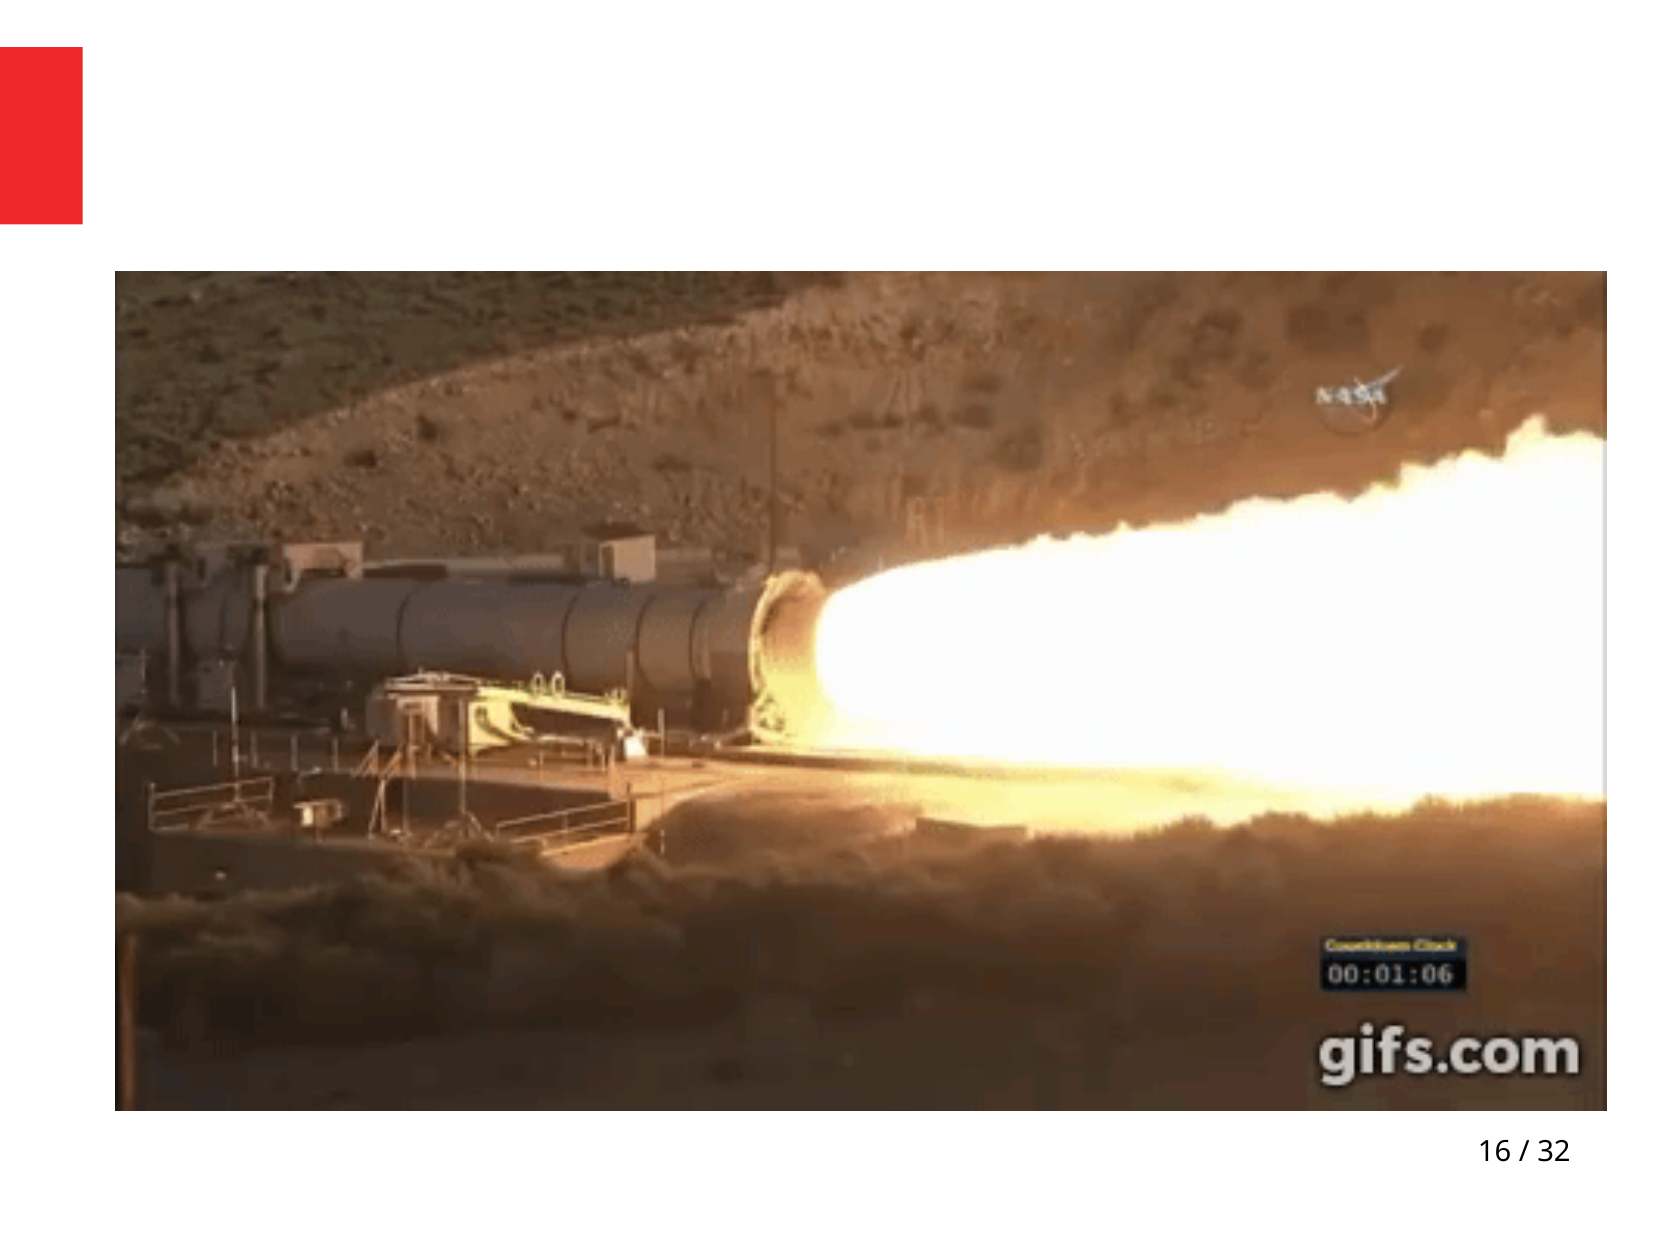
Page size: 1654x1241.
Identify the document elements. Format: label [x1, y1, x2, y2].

picture [115, 271, 1607, 1111]
